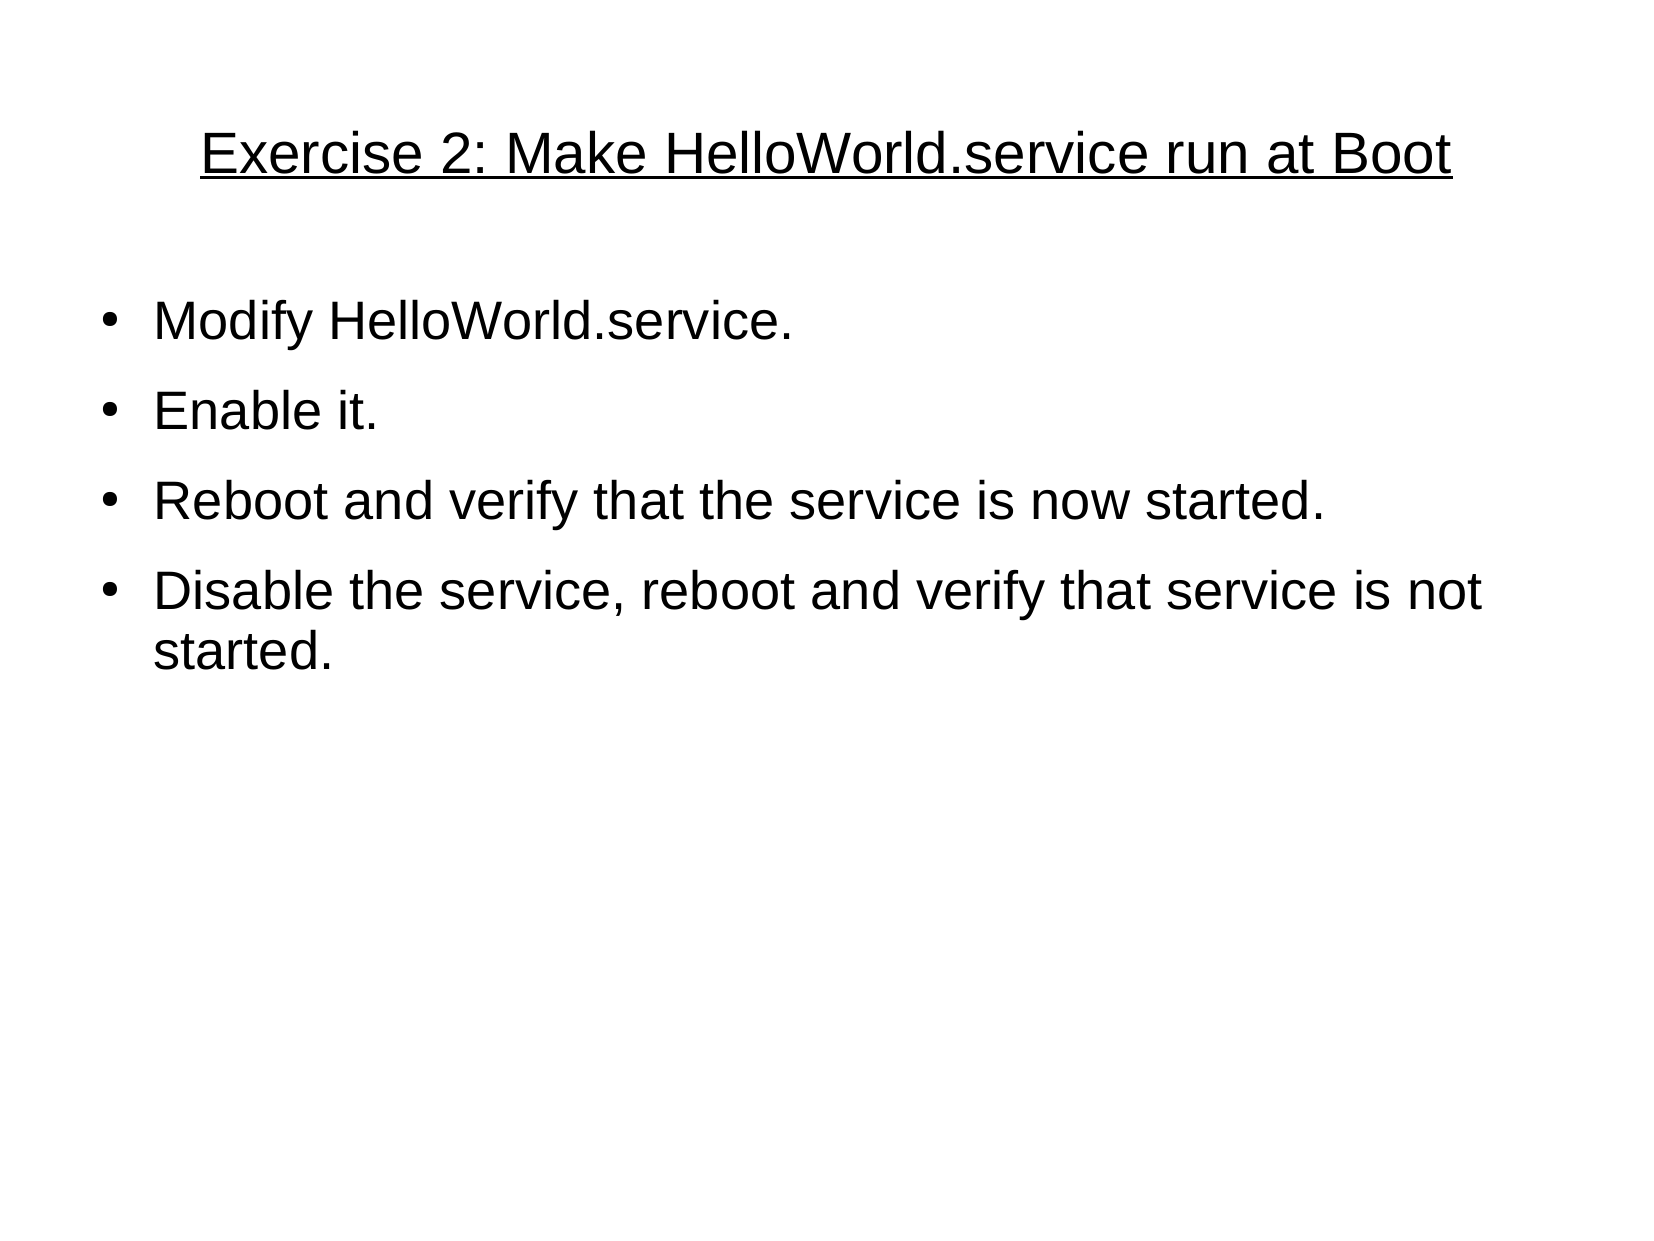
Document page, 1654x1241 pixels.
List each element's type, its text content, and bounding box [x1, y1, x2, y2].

list Modify HelloWorld.service. Enable it. Reboot and verify that the service is now started. Disable the service, reboot and verify that service is not started. [82, 290, 1571, 1010]
title Exercise 2: Make HelloWorld.service run at Boot [82, 49, 1571, 257]
